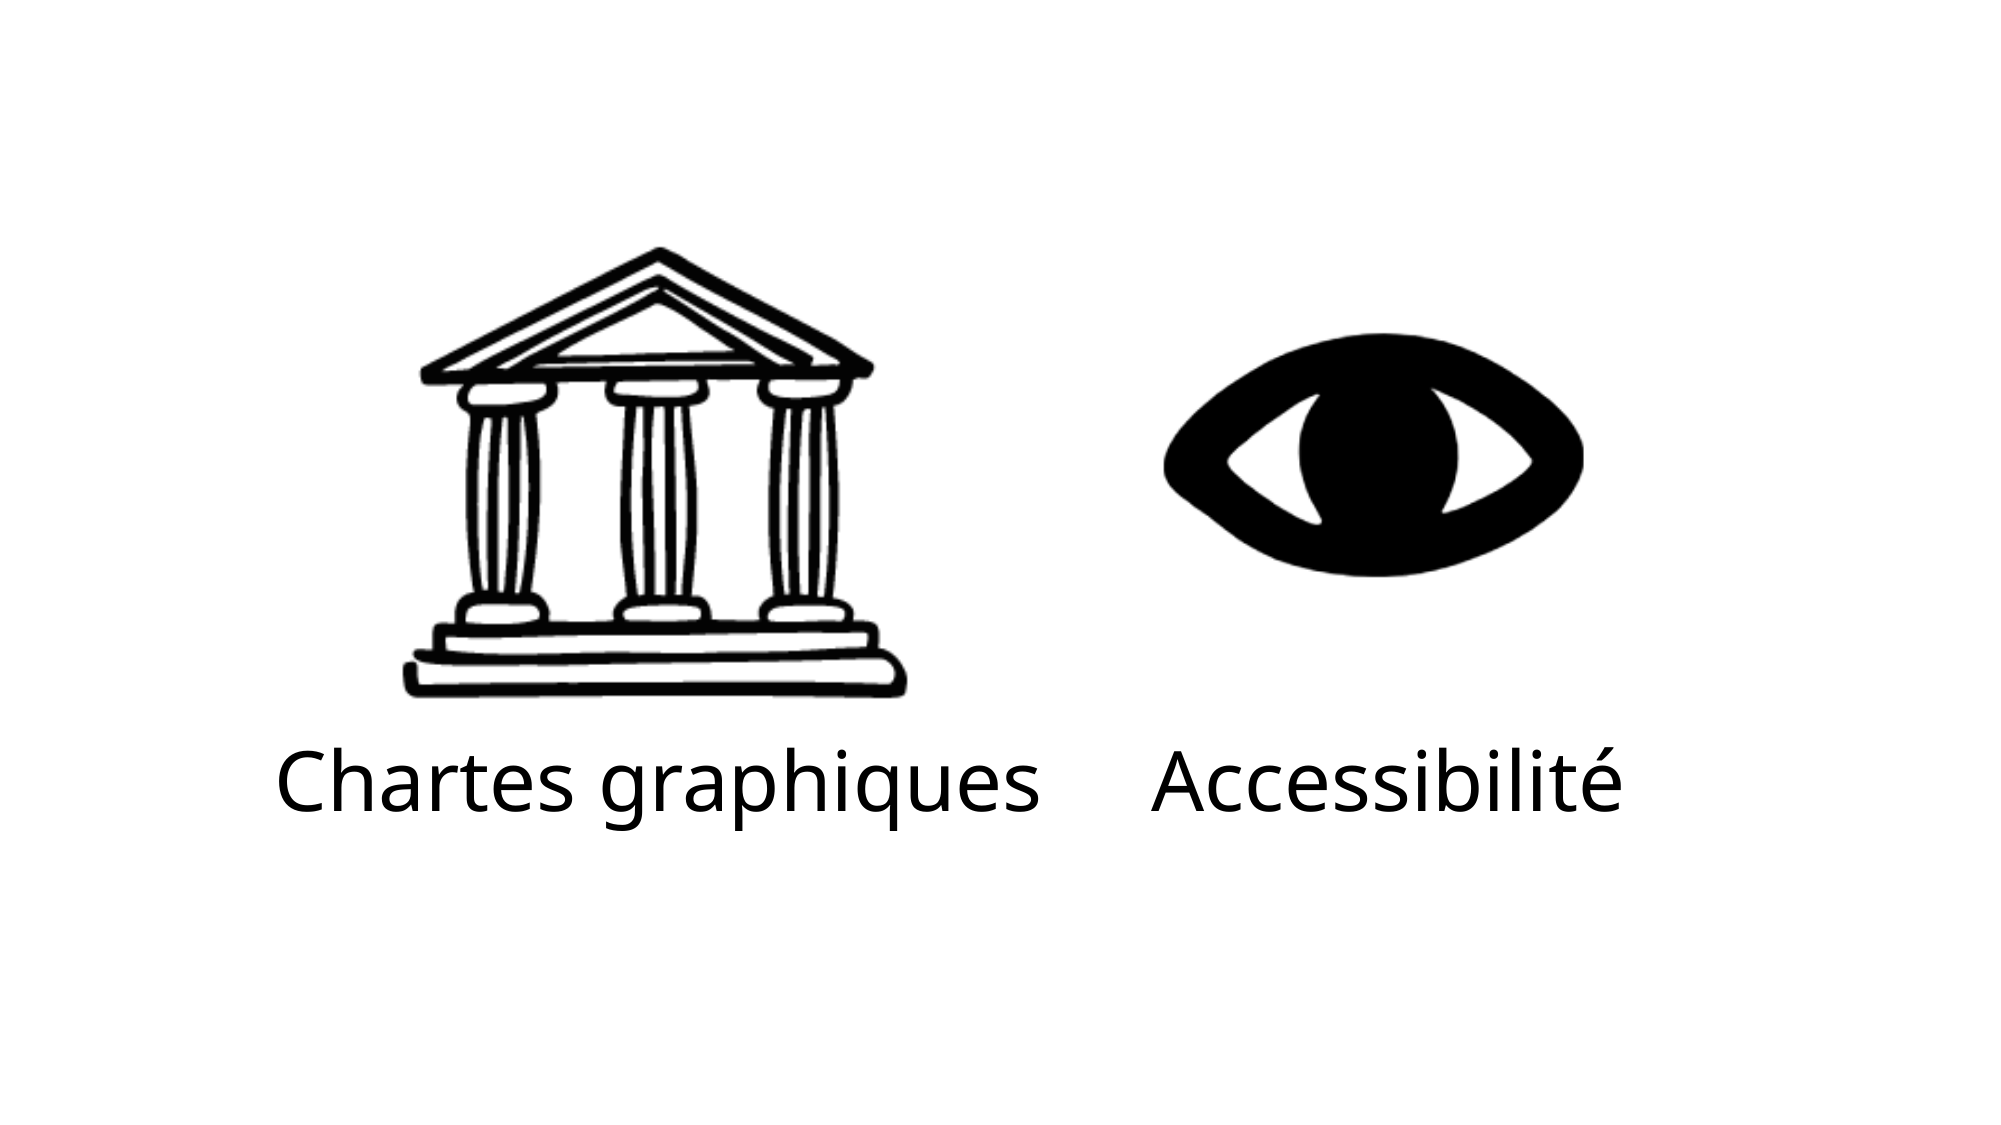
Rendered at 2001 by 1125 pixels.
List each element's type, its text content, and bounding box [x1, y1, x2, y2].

text_box Chartes graphiques Accessibilité [259, 714, 2000, 933]
picture [352, 203, 957, 714]
picture [1116, 289, 1636, 650]
